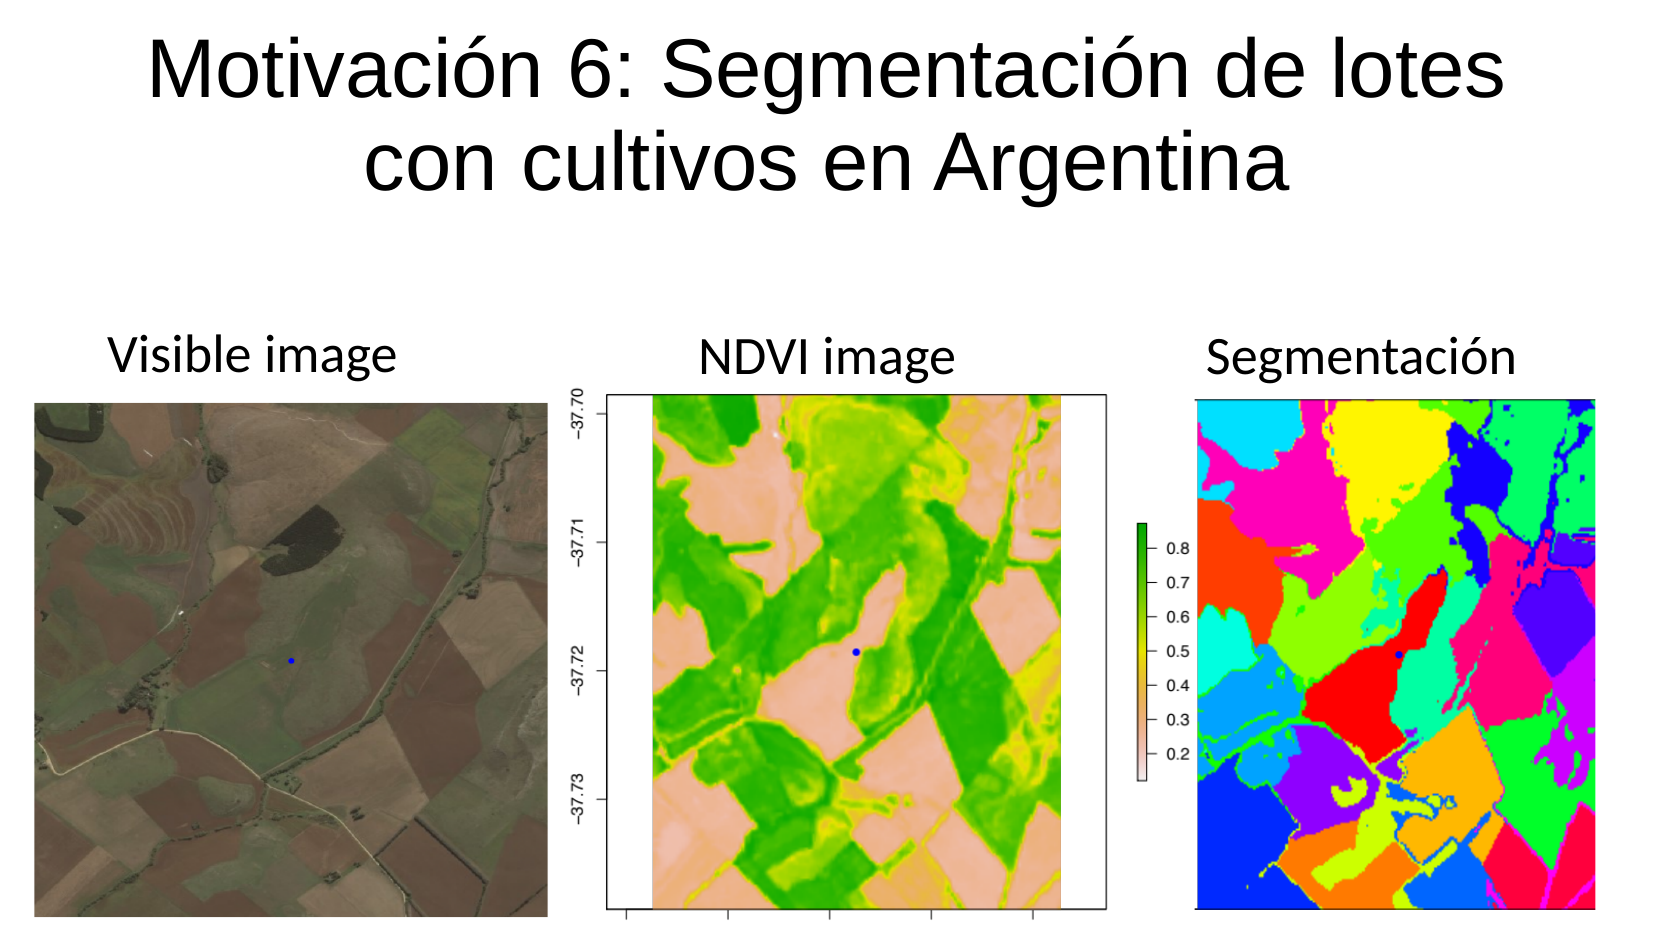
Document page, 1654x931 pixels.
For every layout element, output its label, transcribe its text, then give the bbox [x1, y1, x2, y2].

title Motivación 6: Segmentación de lotes con cultivos en Argentina [82, 21, 1571, 208]
text_box Segmentación [1188, 311, 1654, 469]
text_box NDVI image [680, 311, 1188, 469]
picture [29, 381, 1596, 931]
text_box Visible image [89, 308, 614, 536]
